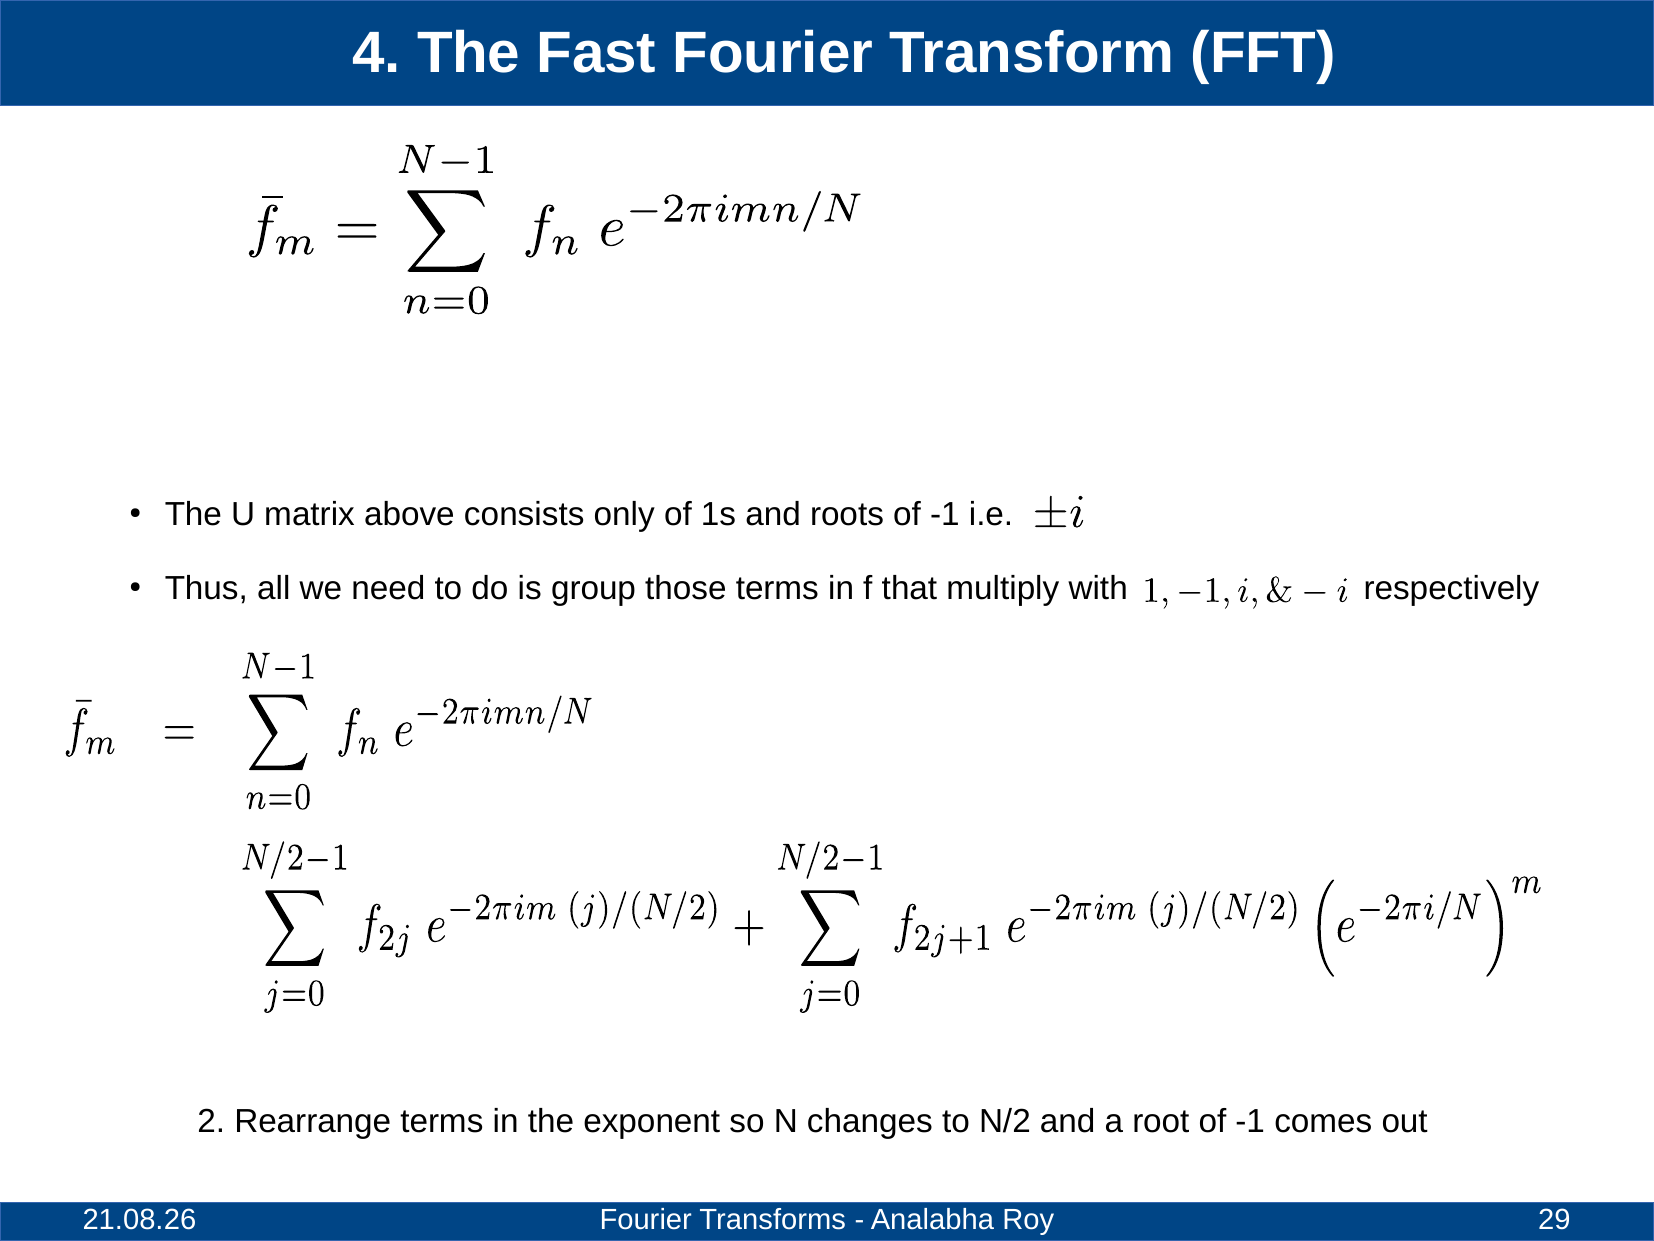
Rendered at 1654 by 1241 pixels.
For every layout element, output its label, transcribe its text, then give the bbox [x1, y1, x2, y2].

text_box [1142, 576, 1349, 609]
title 4. The Fast Fourier Transform (FFT) [0, 0, 1654, 106]
text_box [65, 652, 1541, 1013]
text_box [245, 144, 863, 315]
text_box The U matrix above consists only of 1s and roots of -1 i.e. Thus, all we need to do is group those terms in f that multiply with respectively [114, 488, 1555, 654]
text_box 2. Rearrange terms in the exponent so N changes to N/2 and a root of -1 comes out [182, 1095, 1445, 1148]
text_box [1032, 495, 1086, 532]
